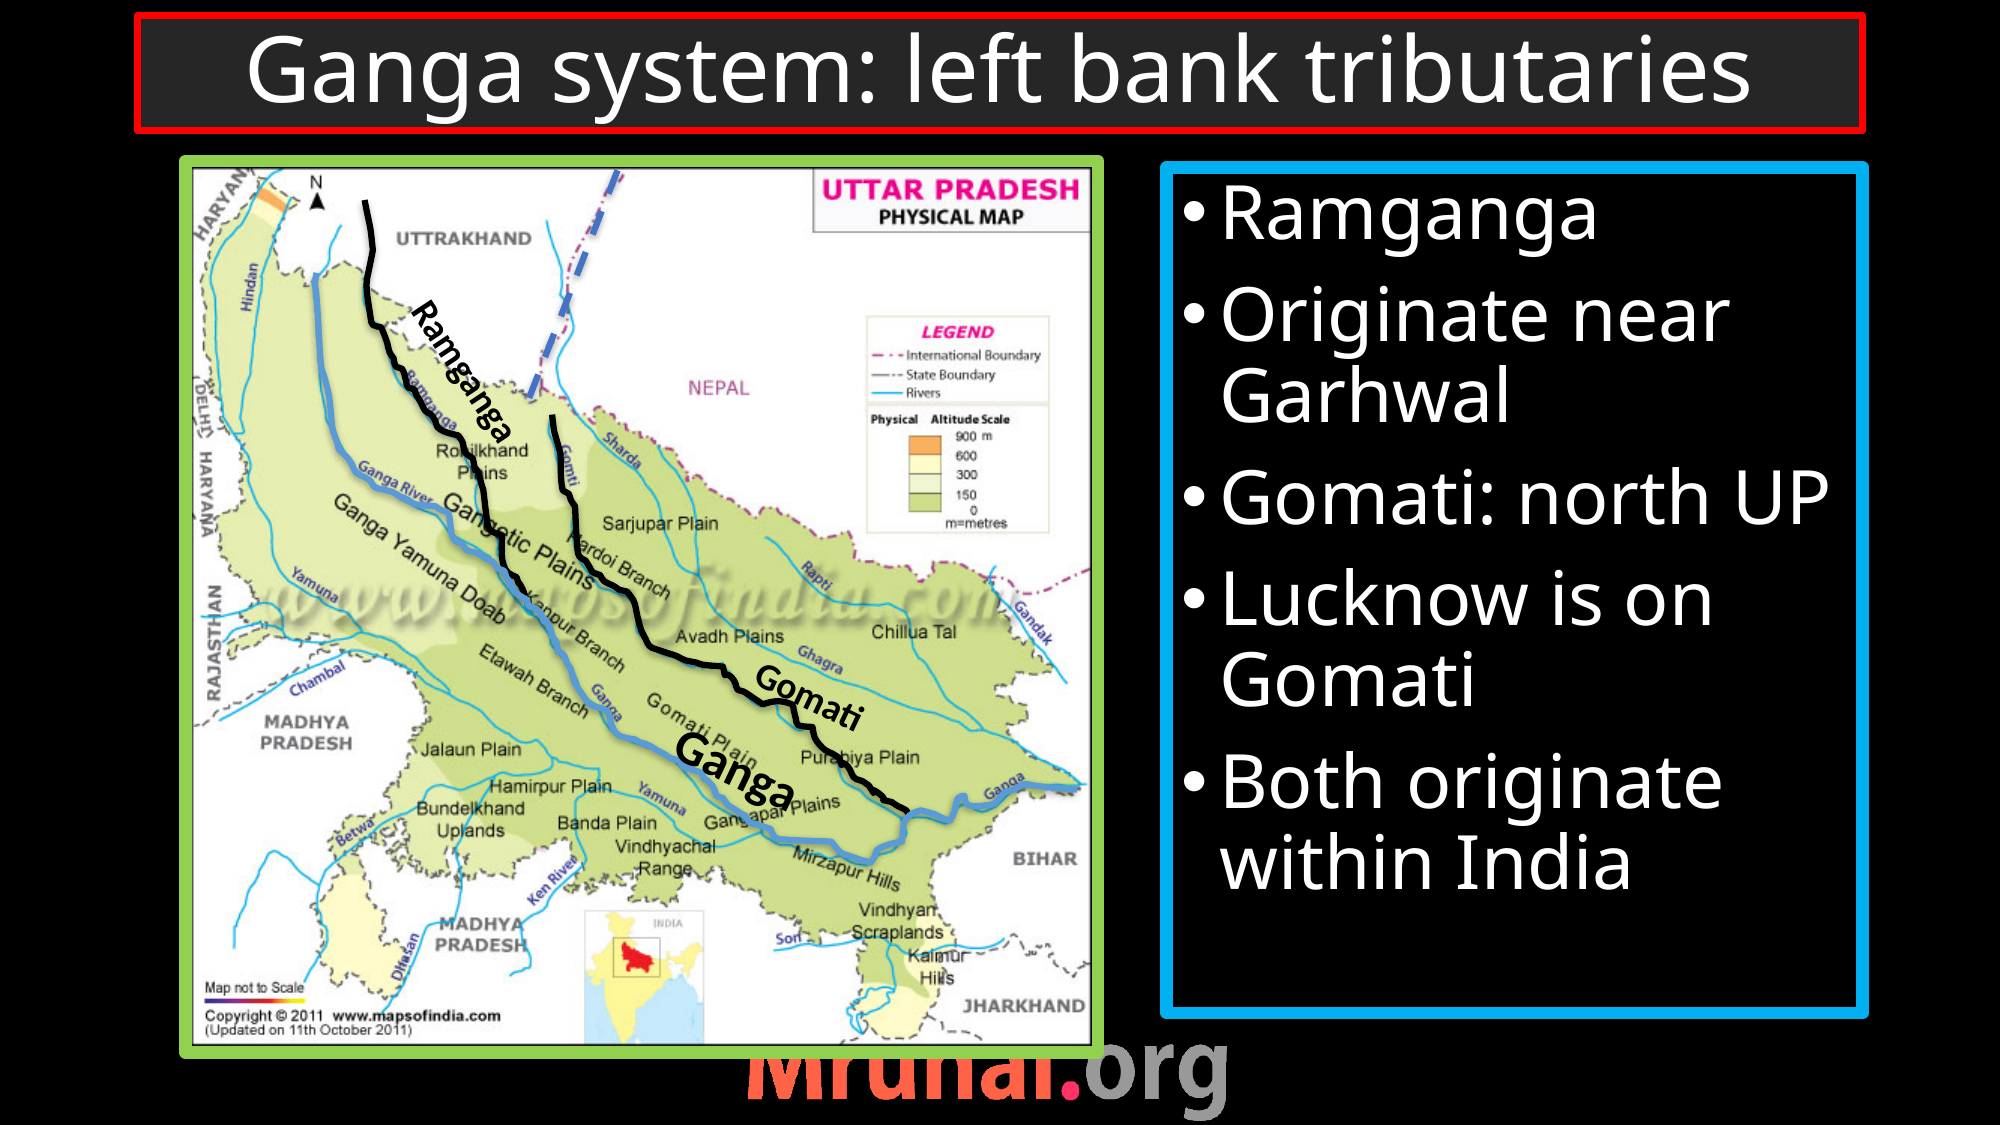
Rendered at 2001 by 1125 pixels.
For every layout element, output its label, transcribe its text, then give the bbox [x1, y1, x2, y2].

title Ganga system: left bank tributaries [137, 15, 1863, 131]
text_box Gomati [731, 636, 946, 781]
text_box Ganga [649, 698, 871, 856]
picture [741, 1005, 1230, 1125]
picture [191, 167, 1092, 1047]
list Ramganga Originate near Garhwal Gomati: north UP Lucknow is on Gomati Both originate within India [1166, 167, 1863, 1014]
text_box Ramganga [389, 274, 555, 481]
